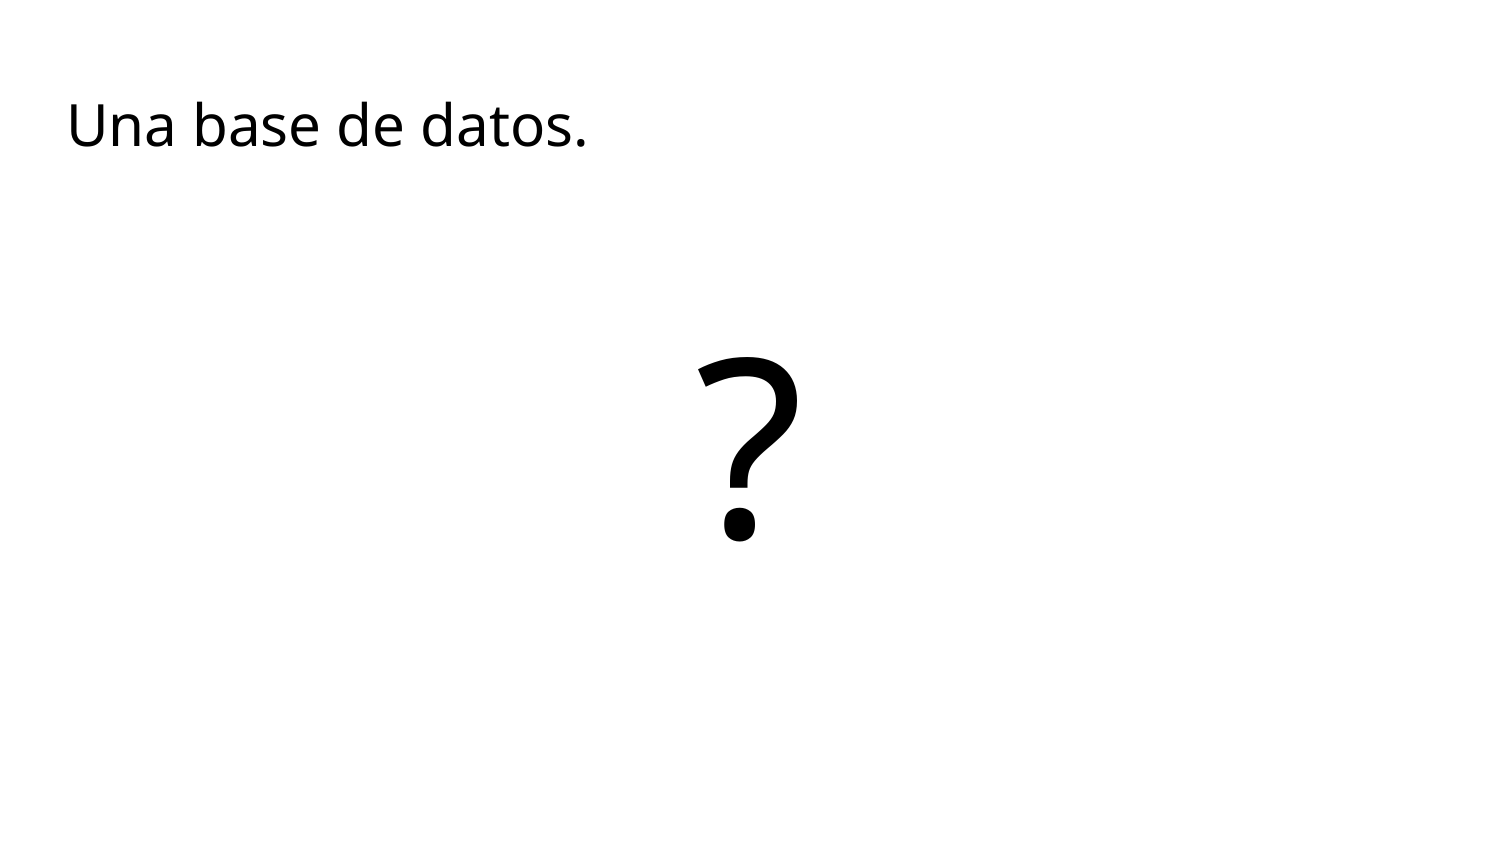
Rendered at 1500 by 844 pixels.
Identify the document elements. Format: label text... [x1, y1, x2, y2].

title Una base de datos. [51, 72, 1449, 167]
subtitle ? [75, 197, 1425, 687]
